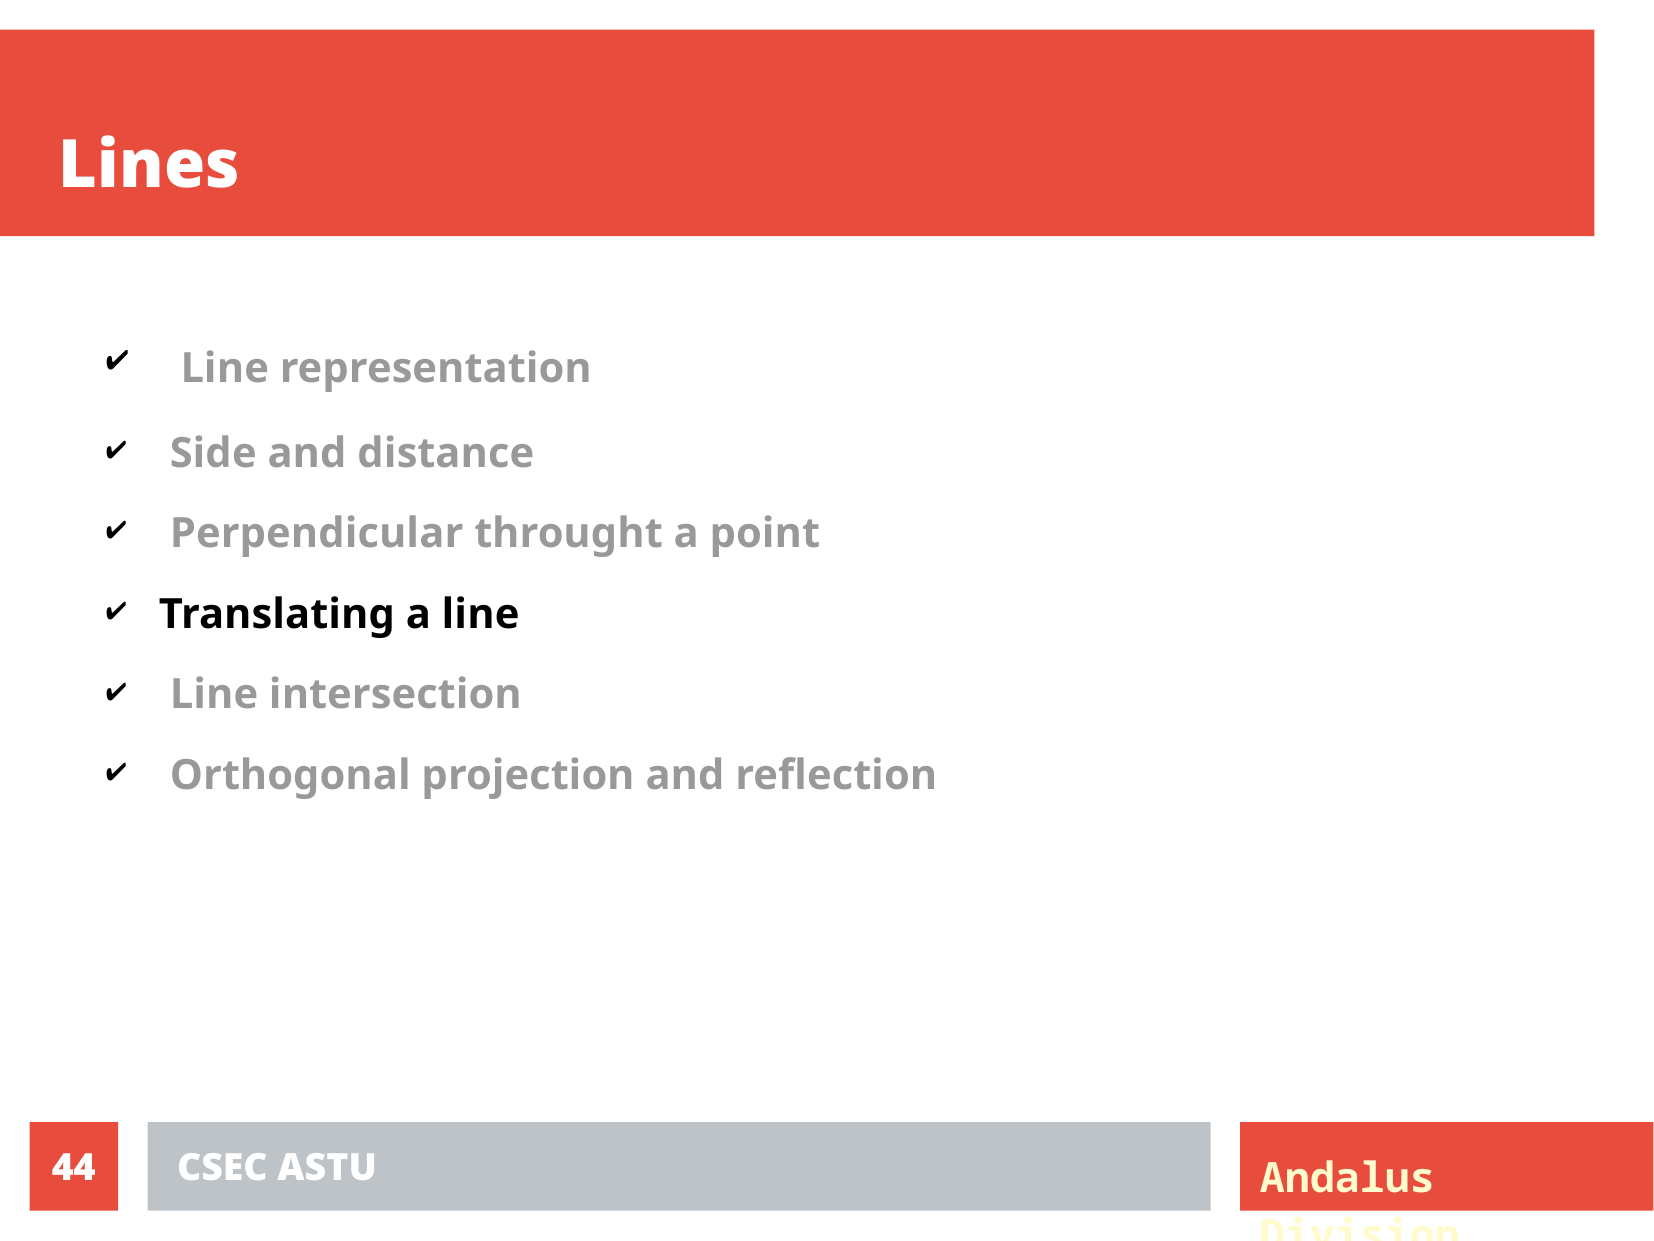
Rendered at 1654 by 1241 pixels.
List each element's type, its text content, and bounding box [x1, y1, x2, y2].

title Lines [59, 59, 1595, 207]
list Line representation Side and distance Perpendicular throught a point Translating a line Line intersection Orthogonal projection and reflection [59, 324, 1565, 1093]
text_box Andalus Division [1245, 1140, 1636, 1197]
